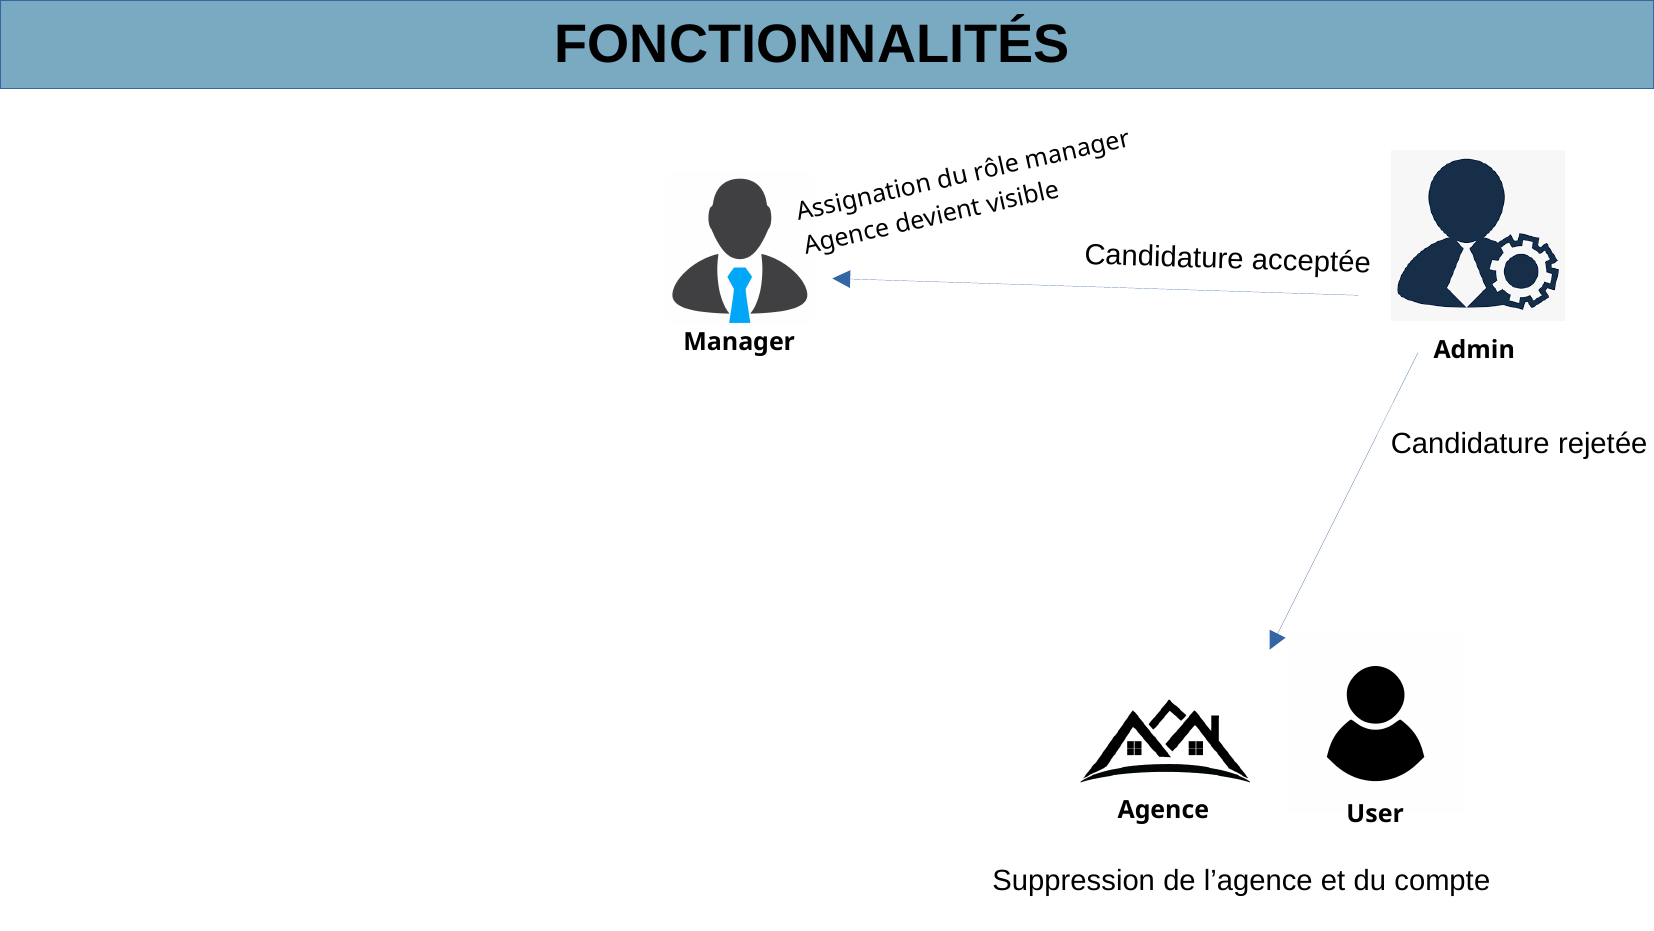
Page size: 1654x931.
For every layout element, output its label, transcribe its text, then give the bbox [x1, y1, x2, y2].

text_box Agence [1117, 792, 1238, 837]
text_box Candidature rejetée [1375, 419, 1654, 468]
picture [1391, 150, 1565, 321]
picture [666, 172, 814, 324]
picture [1074, 643, 1256, 834]
text_box Manager [683, 323, 798, 368]
text_box FONCTIONNALITÉS [539, 5, 1086, 82]
text_box [0, 0, 1654, 89]
text_box Assignation du rôle manager Agence devient visible [792, 76, 1329, 262]
text_box Admin [1433, 332, 1516, 367]
picture [1286, 634, 1465, 813]
text_box Suppression de l’agence et du compte [977, 856, 1506, 904]
text_box Candidature acceptée [1069, 230, 1387, 288]
text_box User [1346, 796, 1417, 831]
